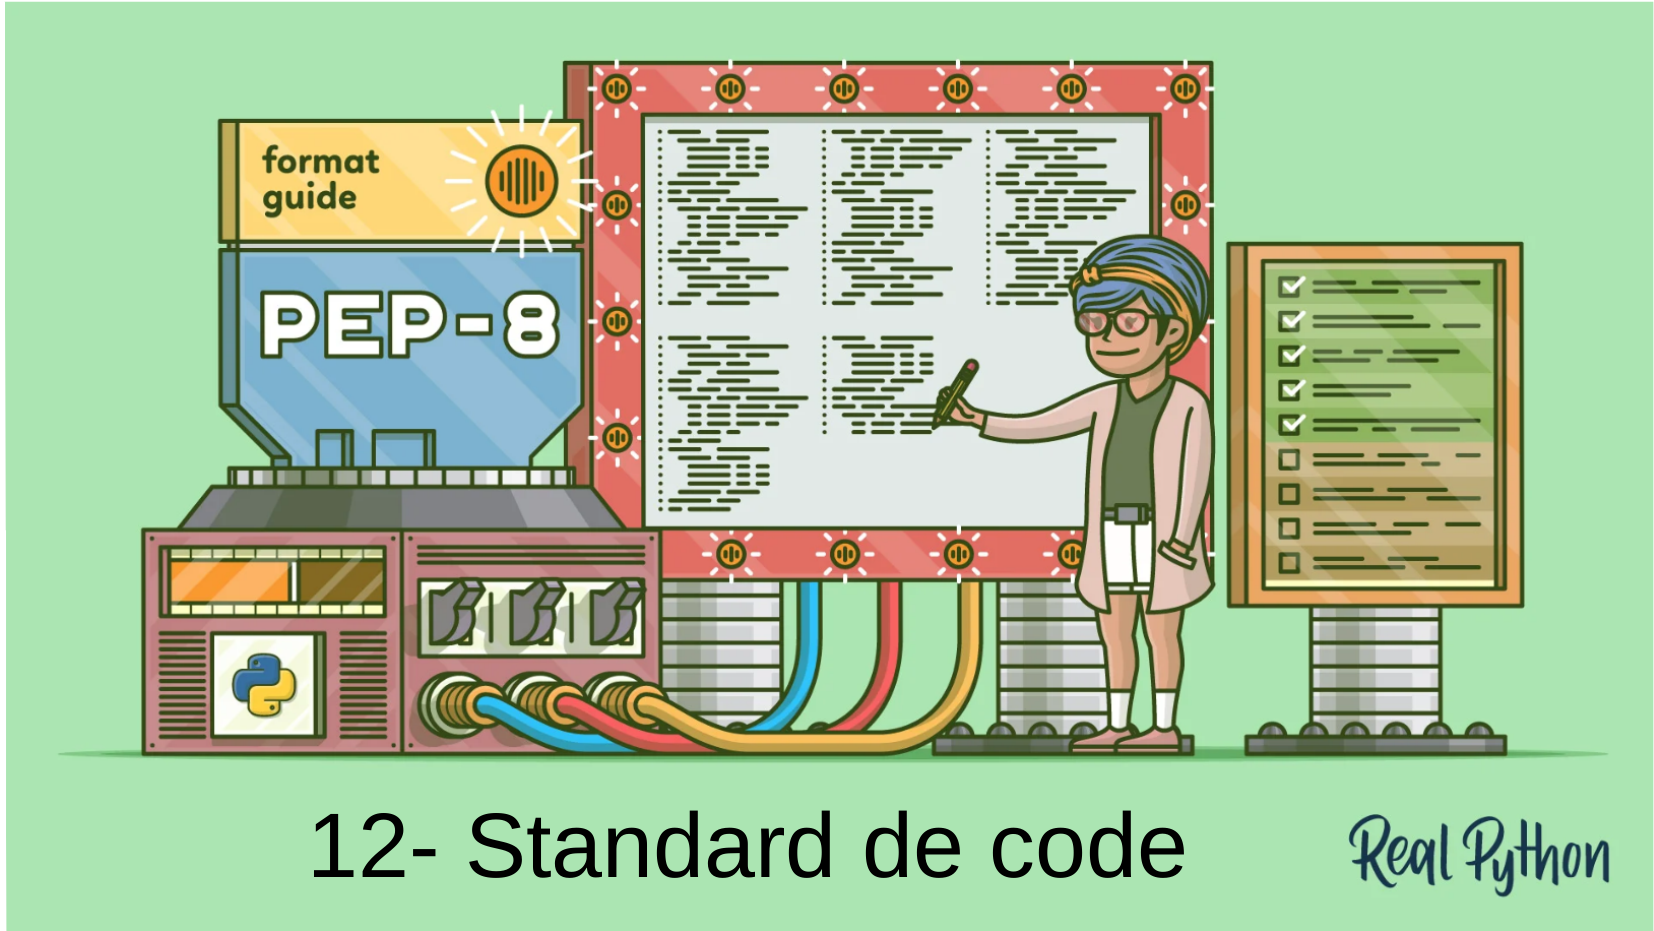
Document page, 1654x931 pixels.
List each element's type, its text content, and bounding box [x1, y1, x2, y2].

title 12- Standard de code [4, 767, 1493, 923]
picture [4, 1, 1654, 931]
